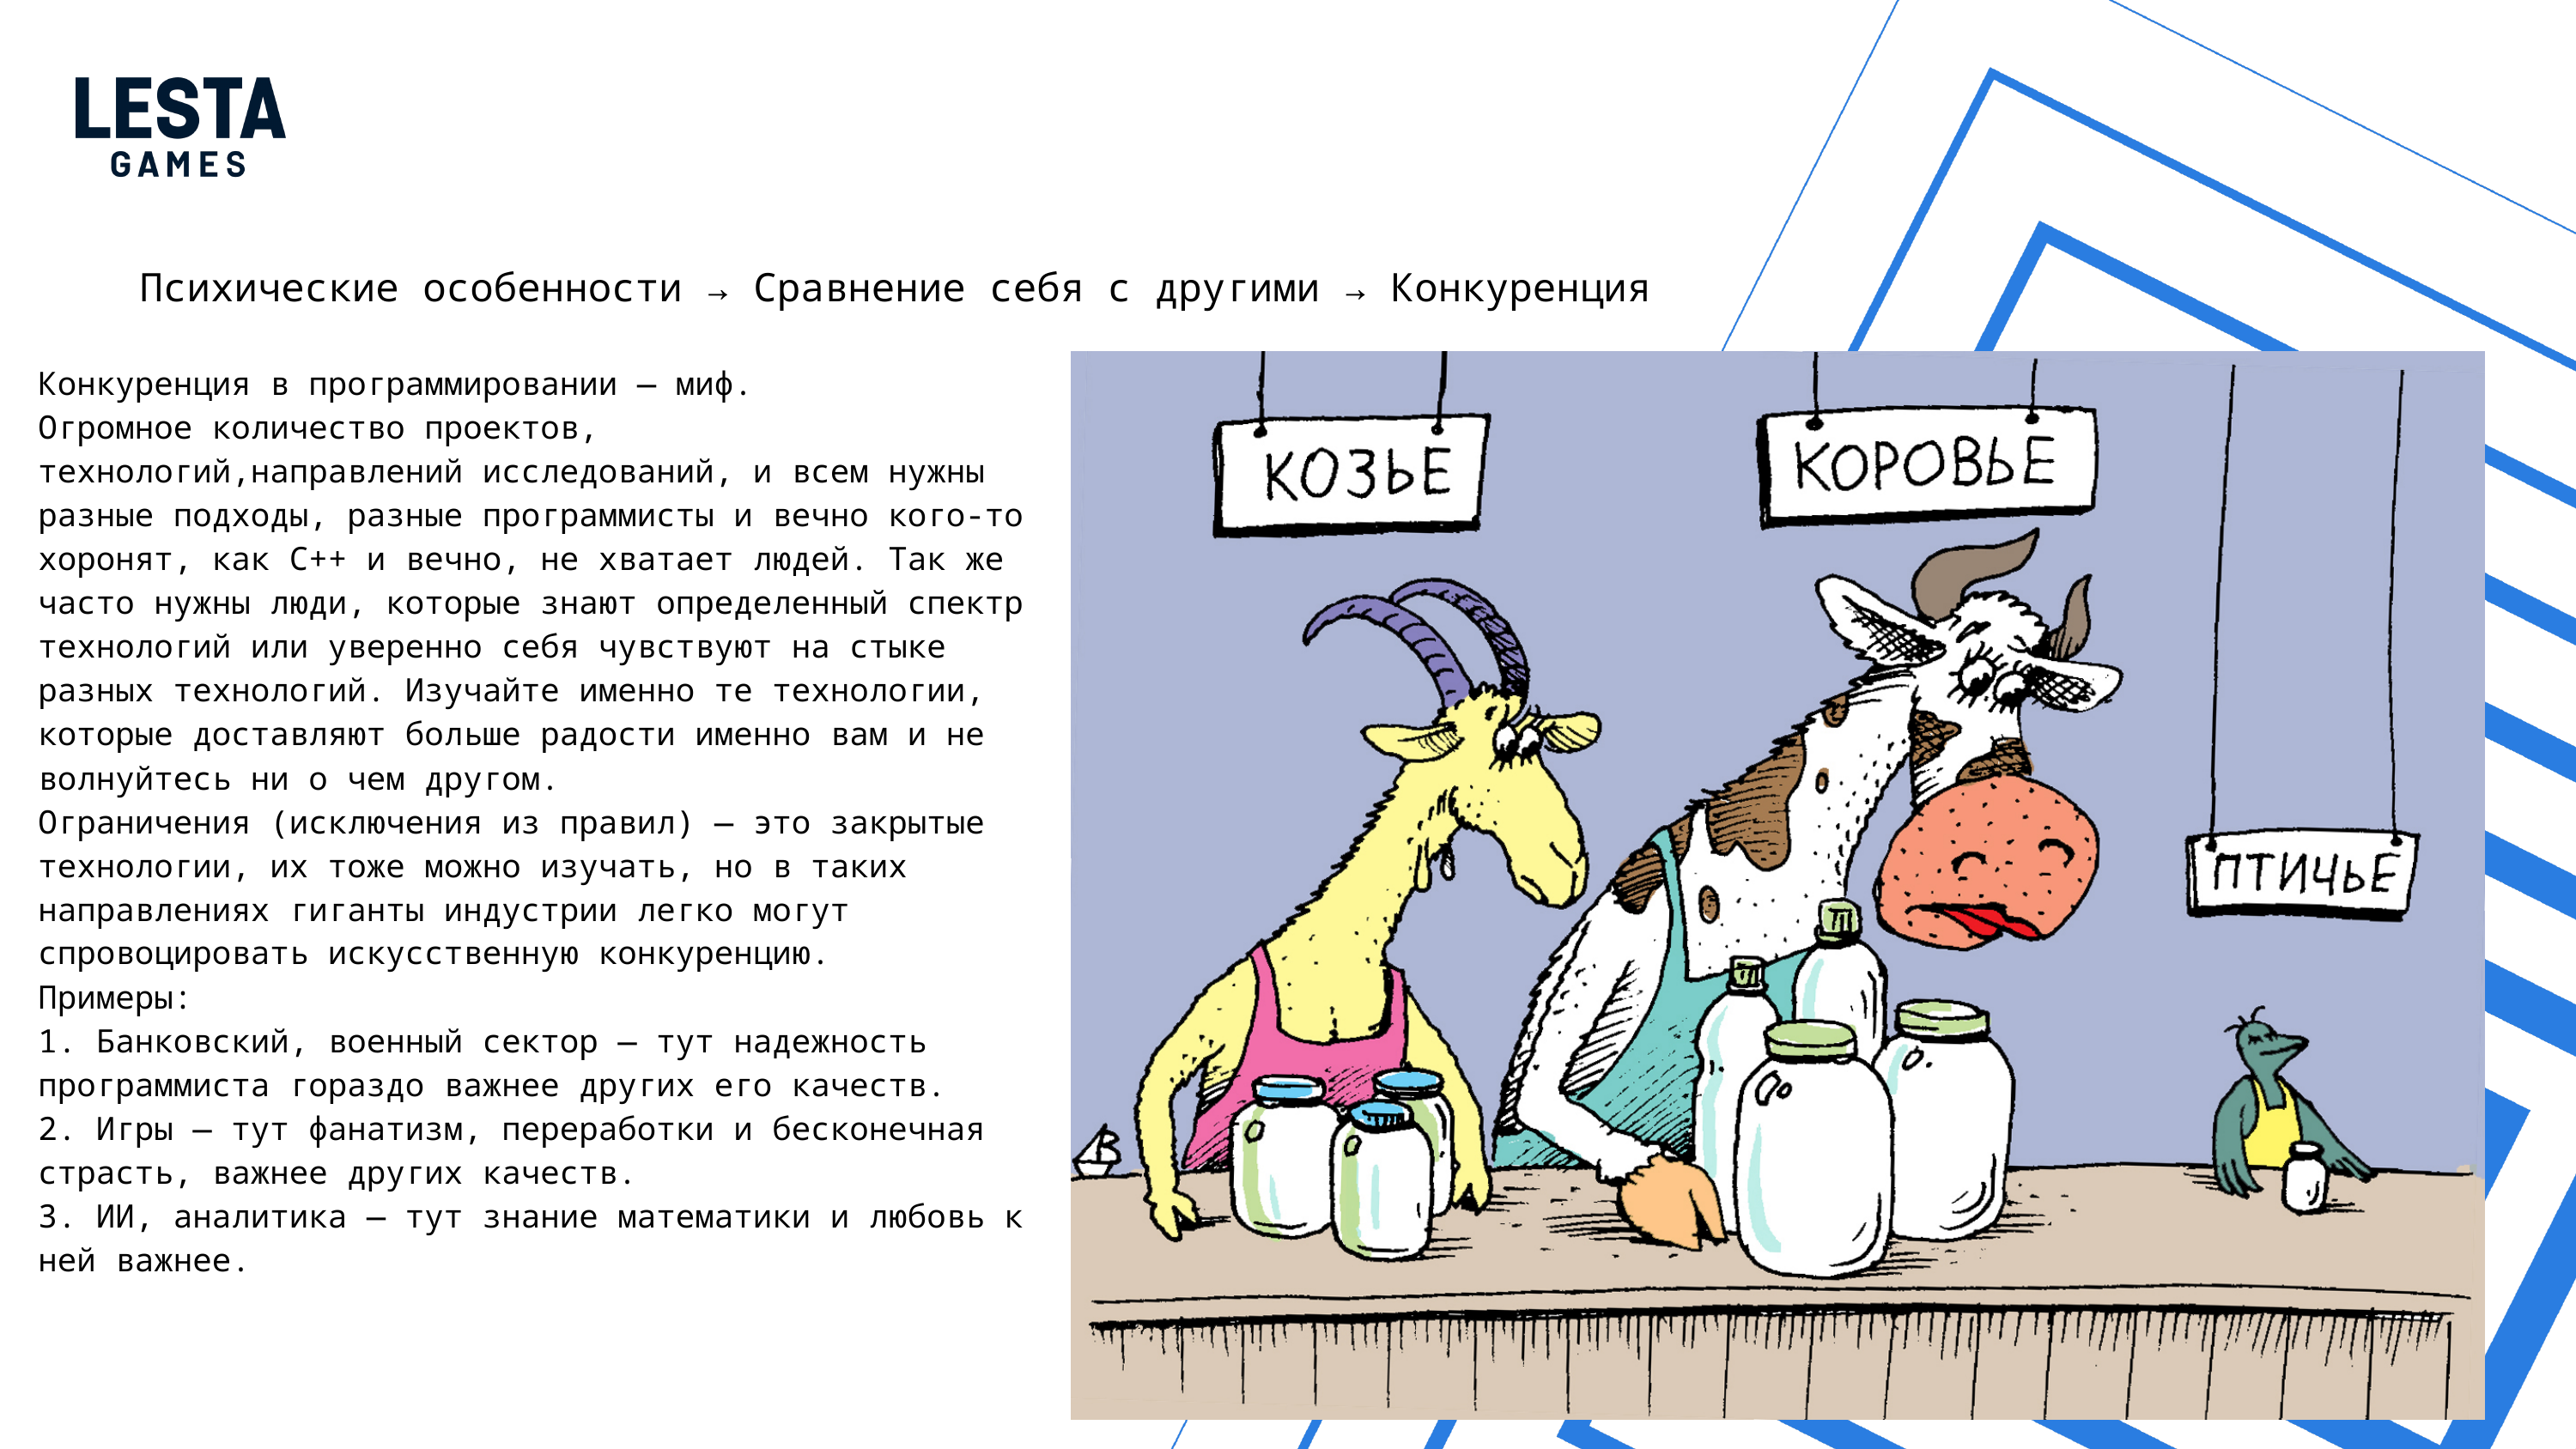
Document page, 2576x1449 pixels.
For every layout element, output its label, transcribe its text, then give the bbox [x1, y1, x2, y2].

text_box Психические особенности → Сравнение себя с другими → Конкуренция [126, 253, 1687, 318]
text_box Конкуренция в программировании — миф. Огромное количество проектов, технологий,направлений исследований, и всем нужны разные подходы, разные программисты и вечно кого-то хоронят, как С++ и вечно, не хватает людей. Так же часто нужны люди, которые знают определенный спектр технологий или уверенно себя чувствуют на стыке разных технологий. Изучайте именно те технологии, которые доставляют больше радости именно вам и не волнуйтесь ни о чем другом. Ограничения (исключения из правил) — это закрытые технологии, их тоже можно изучать, но в таких направлениях гиганты индустрии легко могут спровоцировать искусственную конкуренцию. Примеры: 1. Банковский, военный сектор — тут надежность программиста гораздо важнее других его качеств. 2. Игры — тут фанатизм, переработки и бесконечная страсть, важнее других качеств. 3. ИИ, аналитика — тут знание математики и любовь к ней важнее. [25, 355, 1040, 1420]
picture [76, 77, 286, 178]
picture [1071, 0, 2576, 1449]
